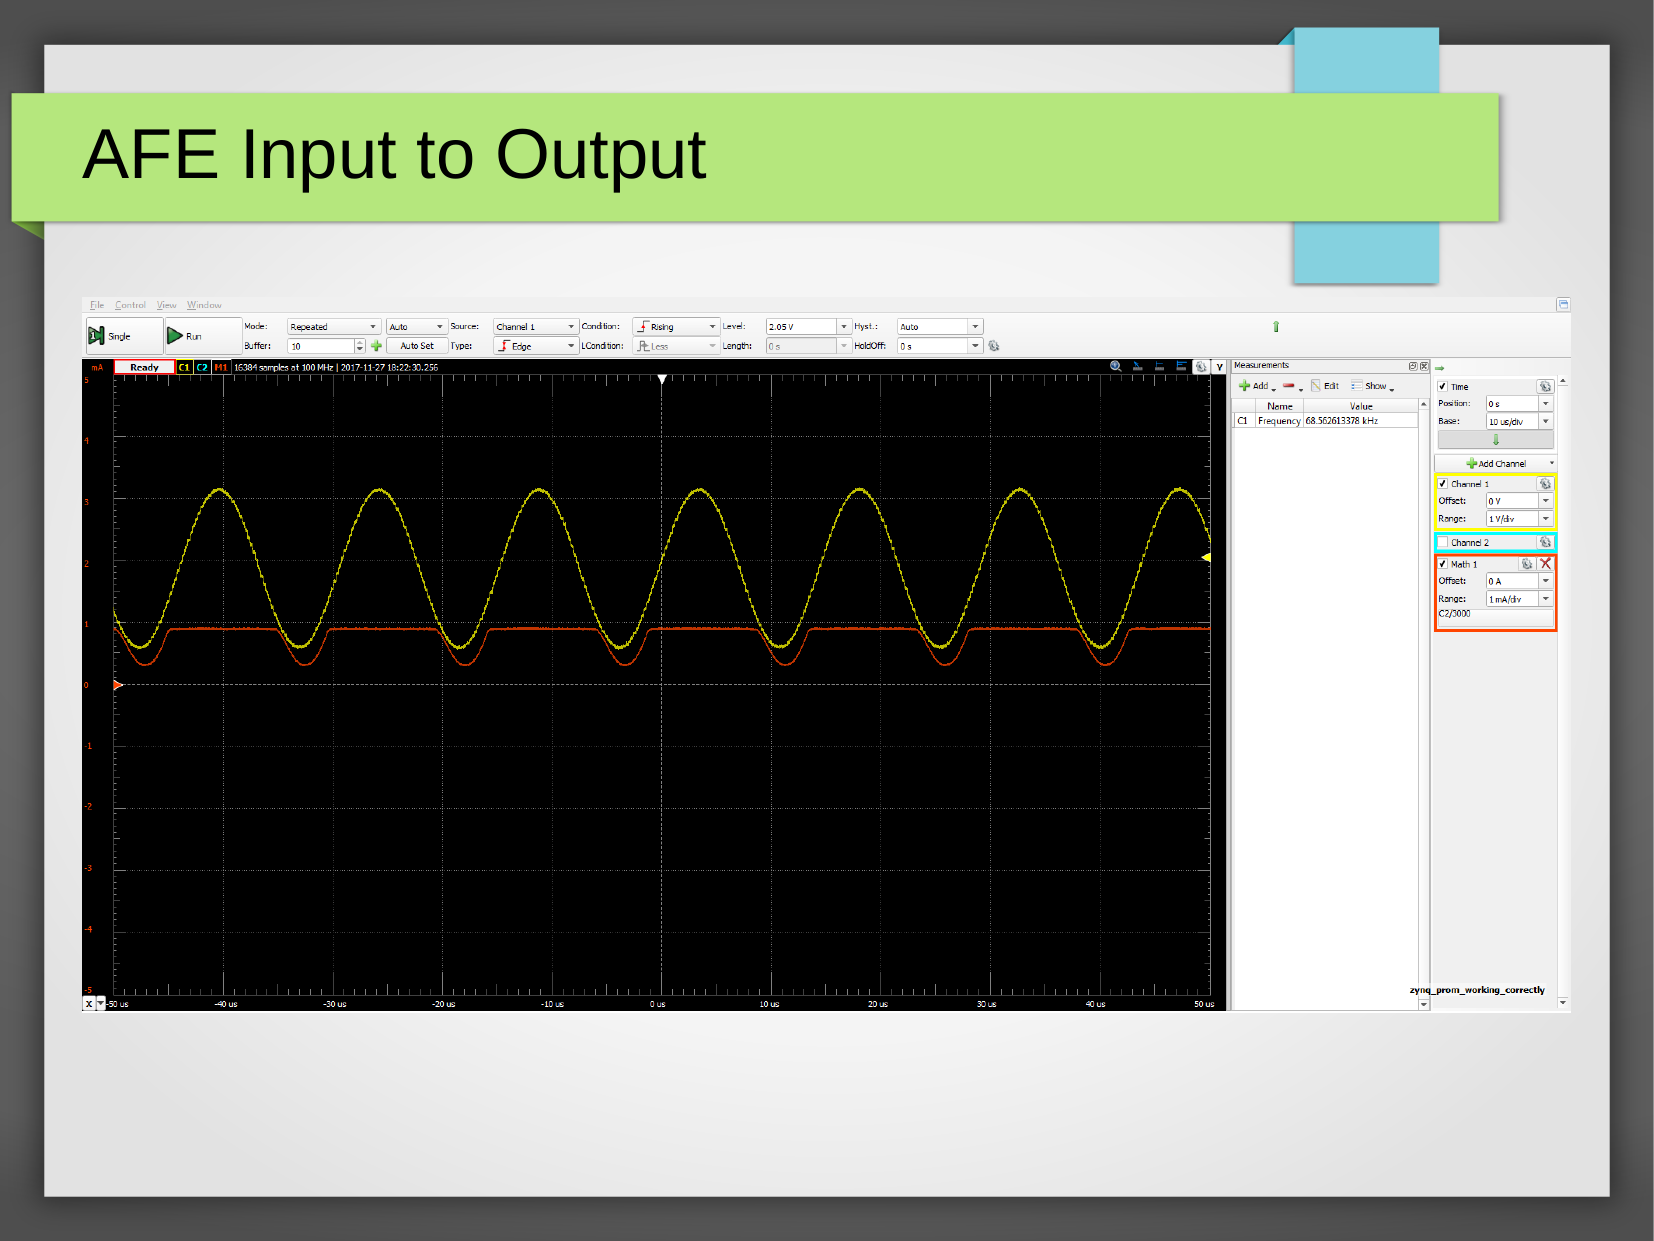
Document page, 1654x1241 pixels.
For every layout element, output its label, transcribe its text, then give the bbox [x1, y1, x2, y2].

title AFE Input to Output [82, 94, 1264, 213]
picture [0, 0, 1654, 1241]
